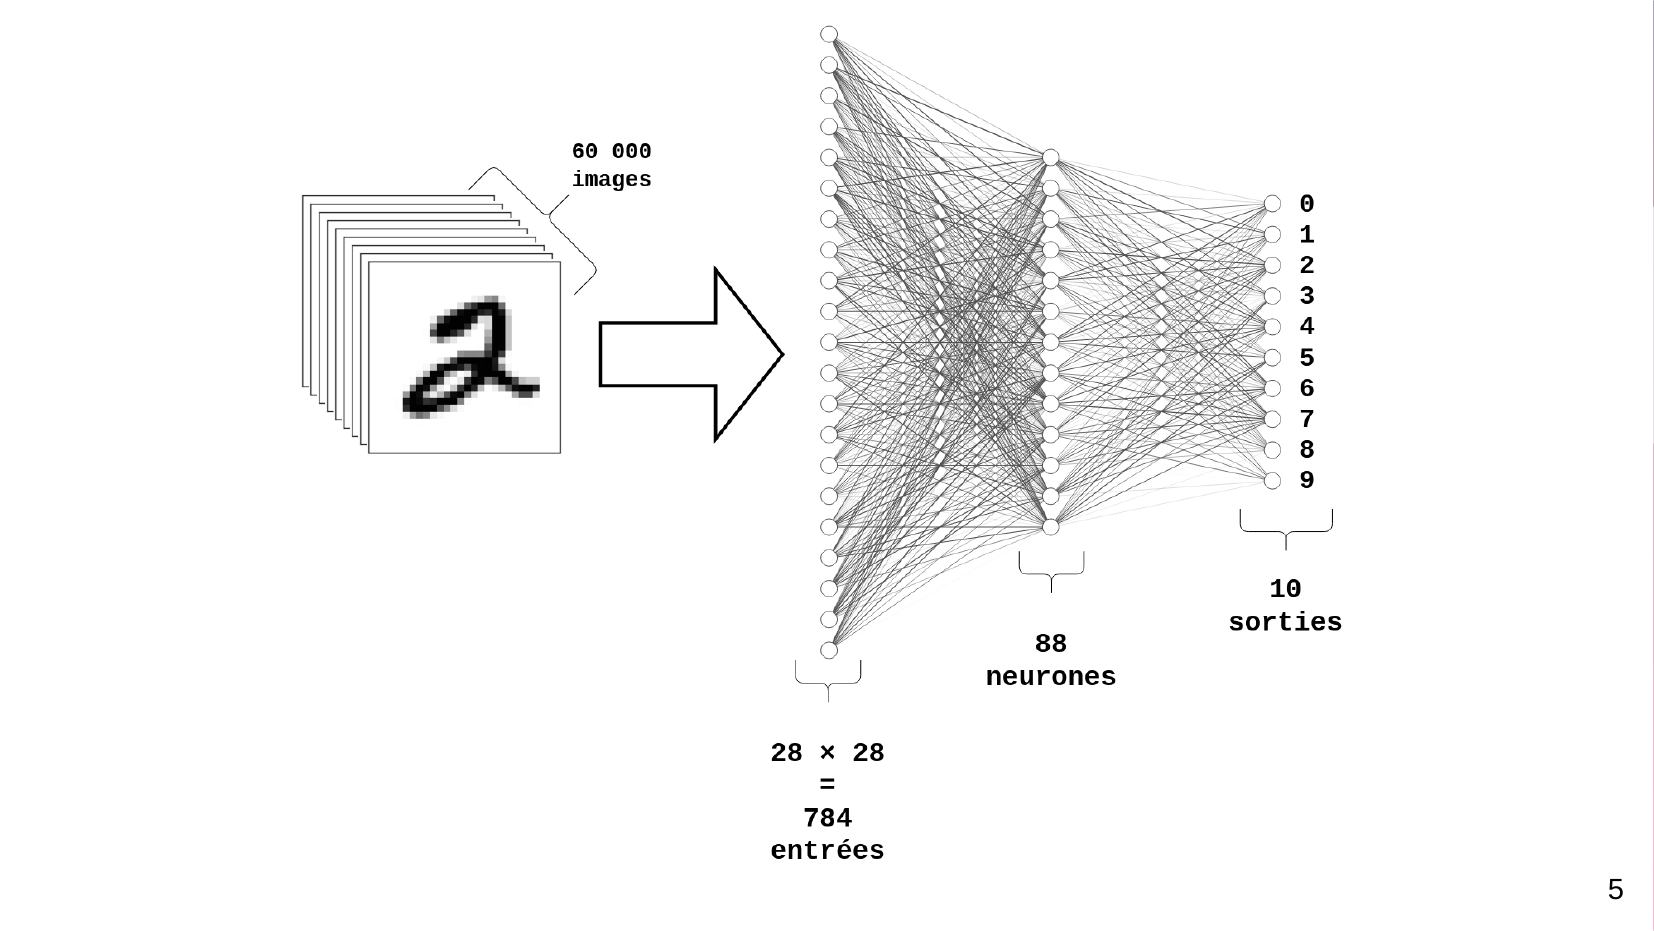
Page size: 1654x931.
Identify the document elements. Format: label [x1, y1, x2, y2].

picture [300, 13, 1353, 889]
text_box [0, 0, 1654, 443]
